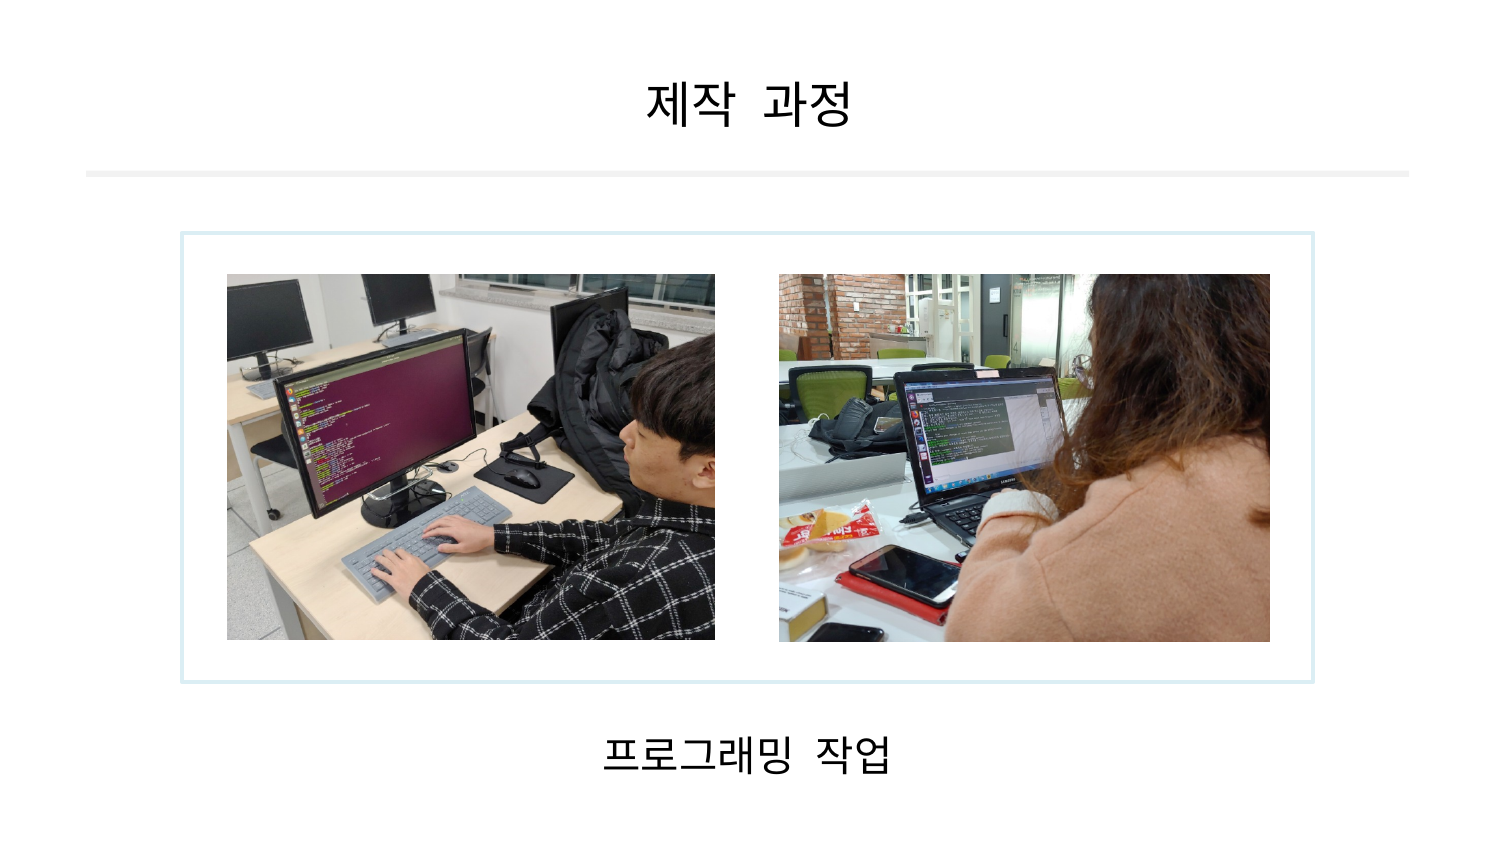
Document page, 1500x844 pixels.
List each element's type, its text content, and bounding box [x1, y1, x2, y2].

picture [779, 274, 1270, 642]
title 제작 과정 [75, 33, 1425, 174]
text_box 프로그래밍 작업 [416, 722, 1079, 788]
picture [227, 274, 715, 640]
